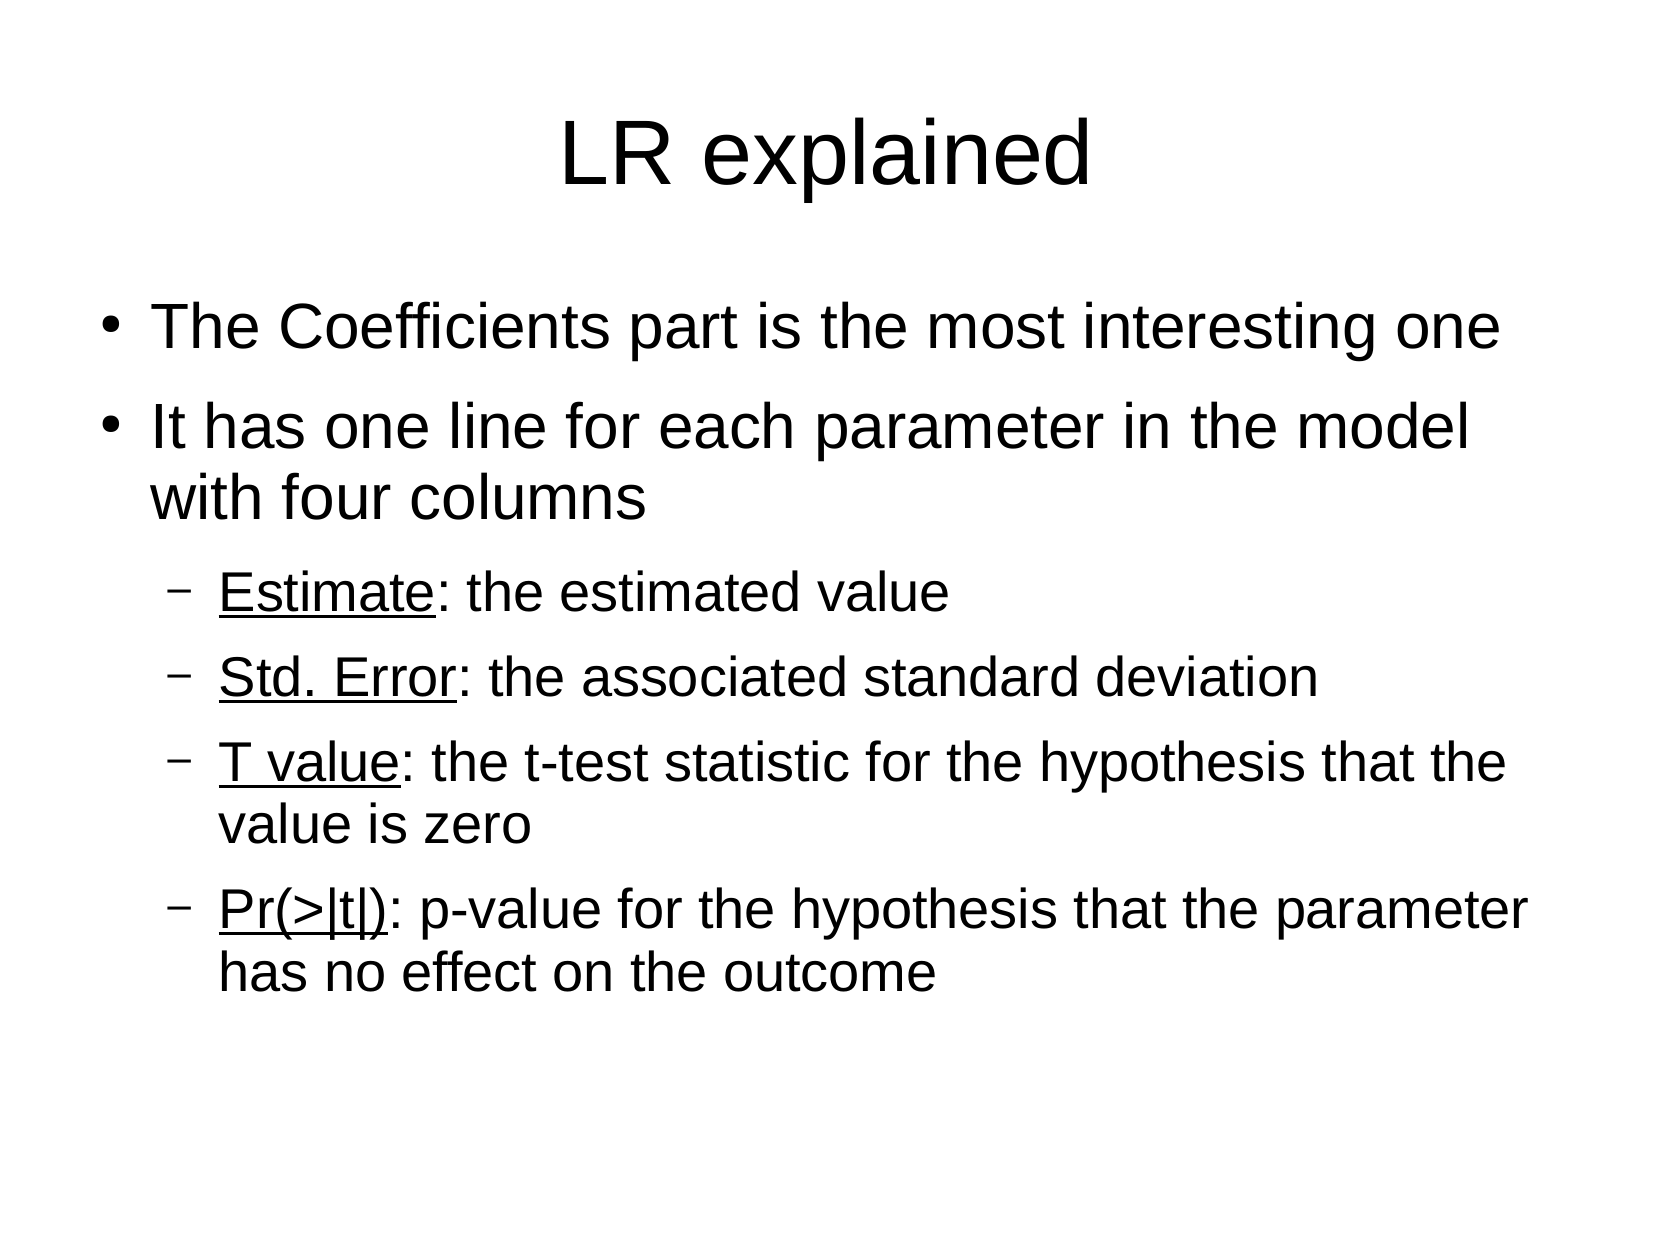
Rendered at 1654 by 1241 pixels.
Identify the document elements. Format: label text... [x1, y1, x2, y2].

list The Coefficients part is the most interesting one It has one line for each parameter in the model with four columns Estimate: the estimated value Std. Error: the associated standard deviation T value: the t-test statistic for the hypothesis that the value is zero Pr(>|t|): p-value for the hypothesis that the parameter has no effect on the outcome [82, 290, 1571, 1010]
title LR explained [82, 49, 1571, 257]
